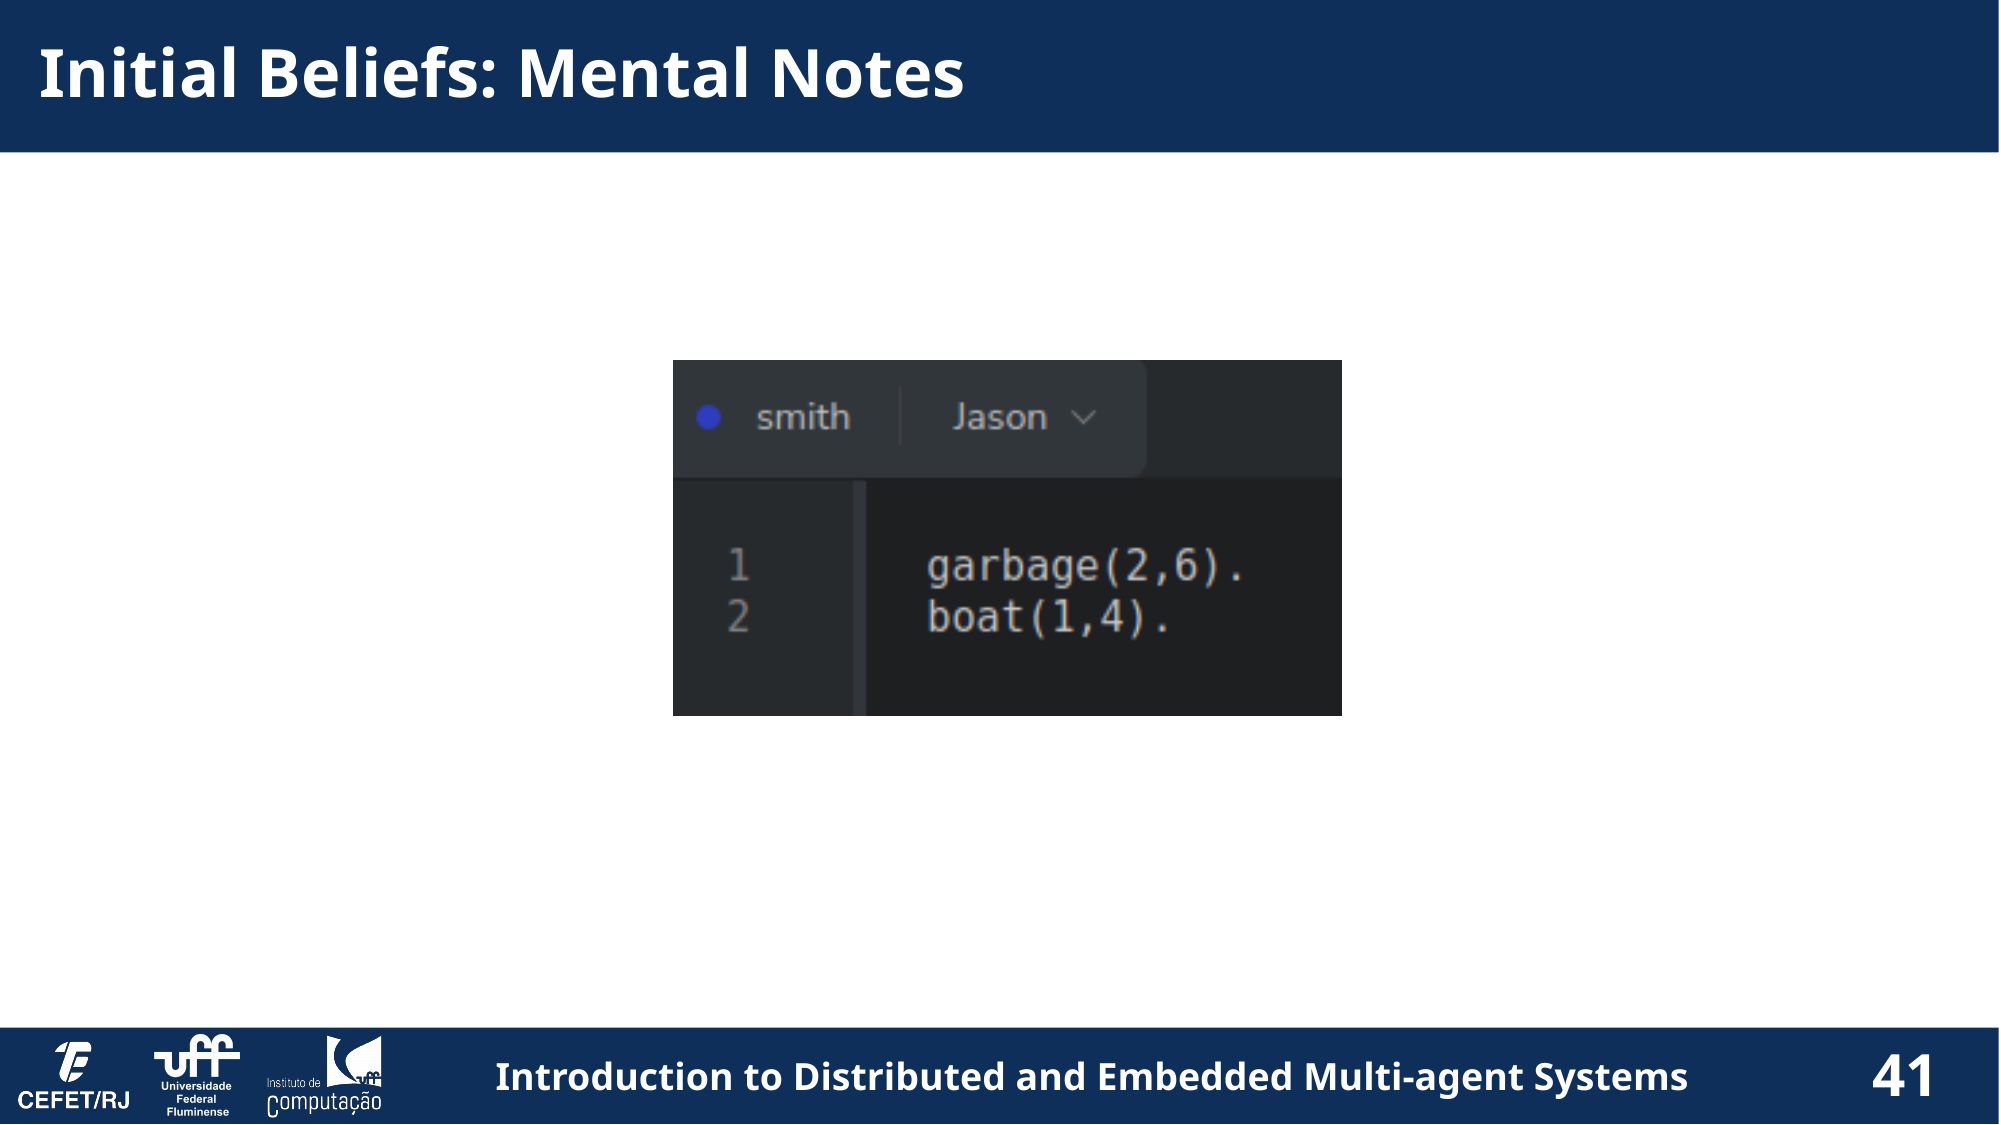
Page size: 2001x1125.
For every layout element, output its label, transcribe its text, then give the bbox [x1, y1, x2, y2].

picture [153, 1033, 241, 1121]
picture [673, 360, 1342, 716]
text_box Initial Beliefs: Mental Notes [25, 23, 1999, 119]
picture [265, 1033, 383, 1118]
picture [18, 1021, 129, 1125]
